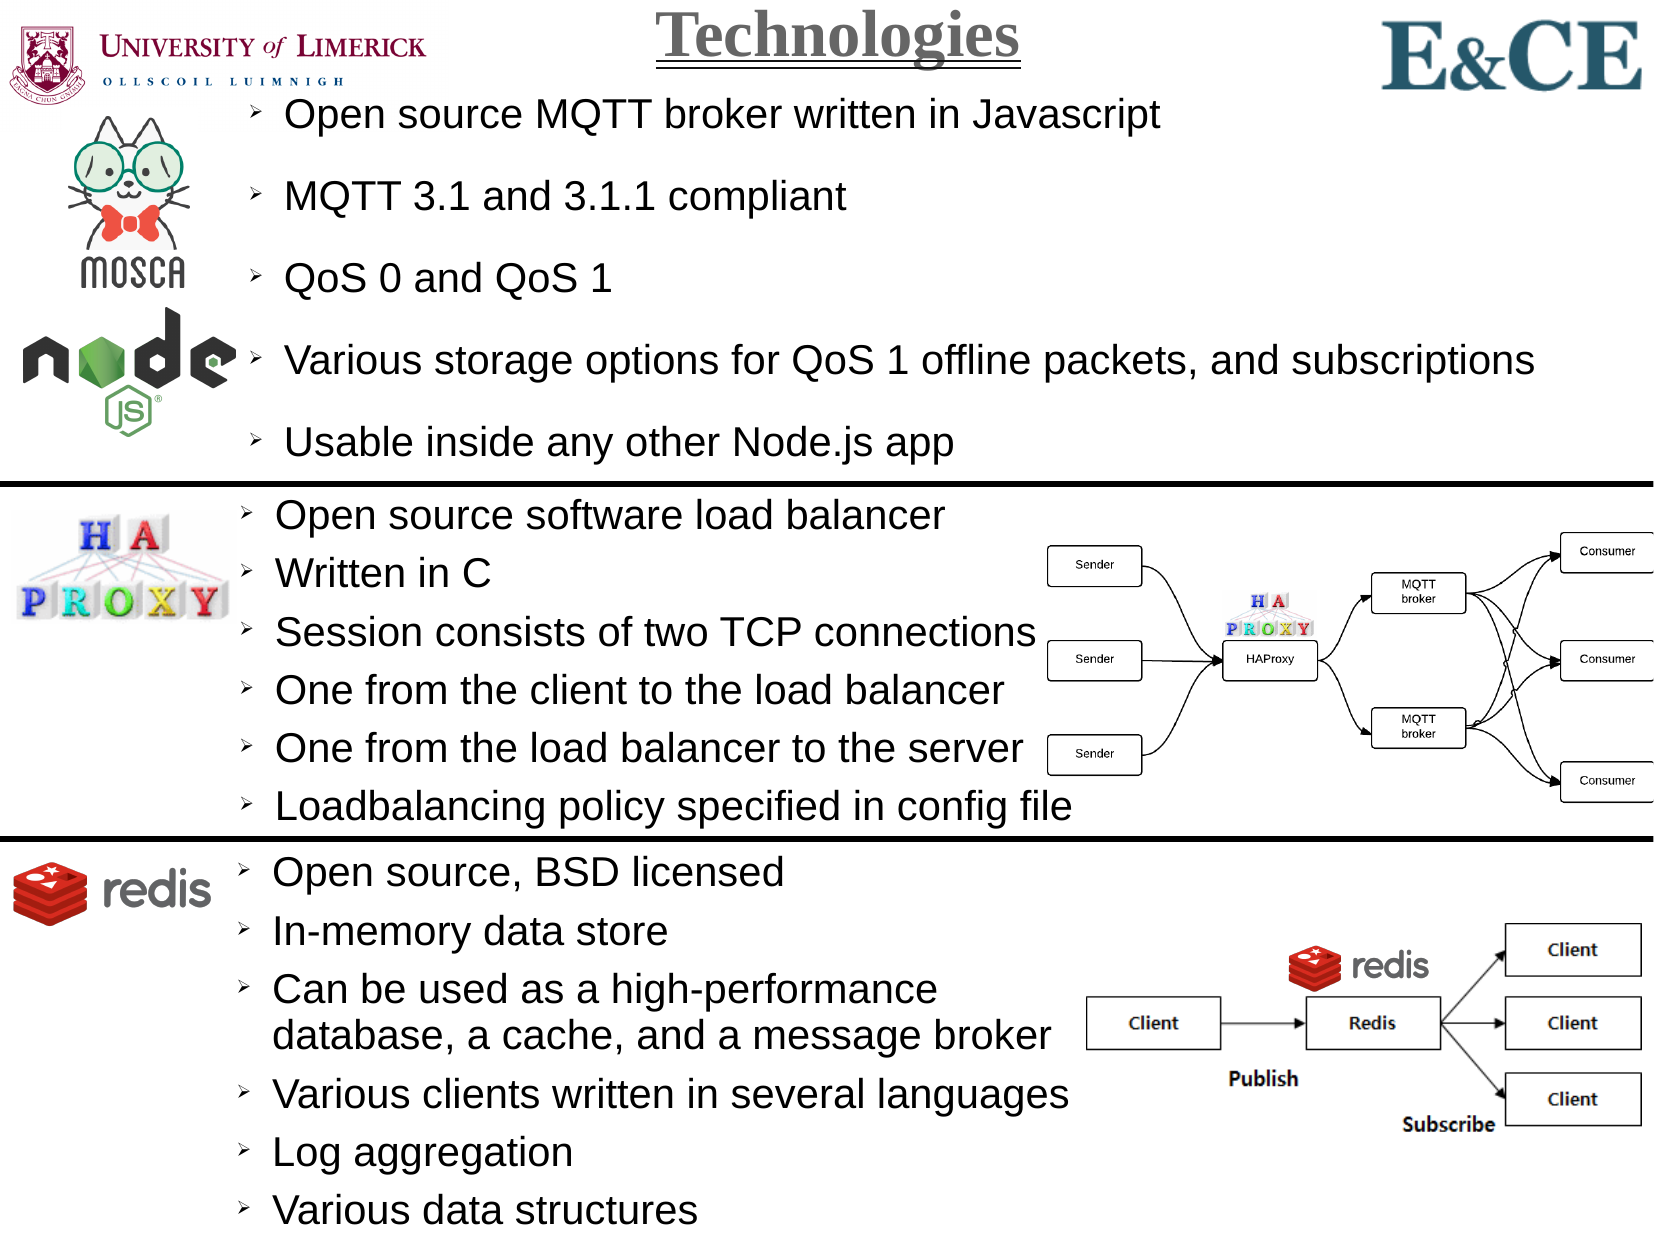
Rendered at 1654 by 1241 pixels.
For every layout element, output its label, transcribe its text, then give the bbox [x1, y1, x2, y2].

text_box Open source software load balancer Written in C Session consists of two TCP connections One from the client to the load balancer One from the load balancer to the server Loadbalancing policy specified in config file [224, 484, 1111, 884]
text_box Open source MQTT broker written in Javascript MQTT 3.1 and 3.1.1 compliant QoS 0 and QoS 1 Various storage options for QoS 1 offline packets, and subscriptions Usable inside any other Node.js app [177, 83, 1583, 473]
picture [1086, 923, 1642, 1150]
picture [11, 860, 213, 928]
picture [0, 0, 177, 296]
picture [1111, 526, 1654, 809]
title Technologies [94, 0, 1583, 93]
text_box Open source, BSD licensed In-memory data store Can be used as a high-performance database, a cache, and a message broker Various clients written in several languages Log aggregation Various data structures [221, 841, 1099, 1241]
picture [23, 307, 236, 438]
picture [1583, 0, 1649, 107]
picture [11, 510, 224, 624]
